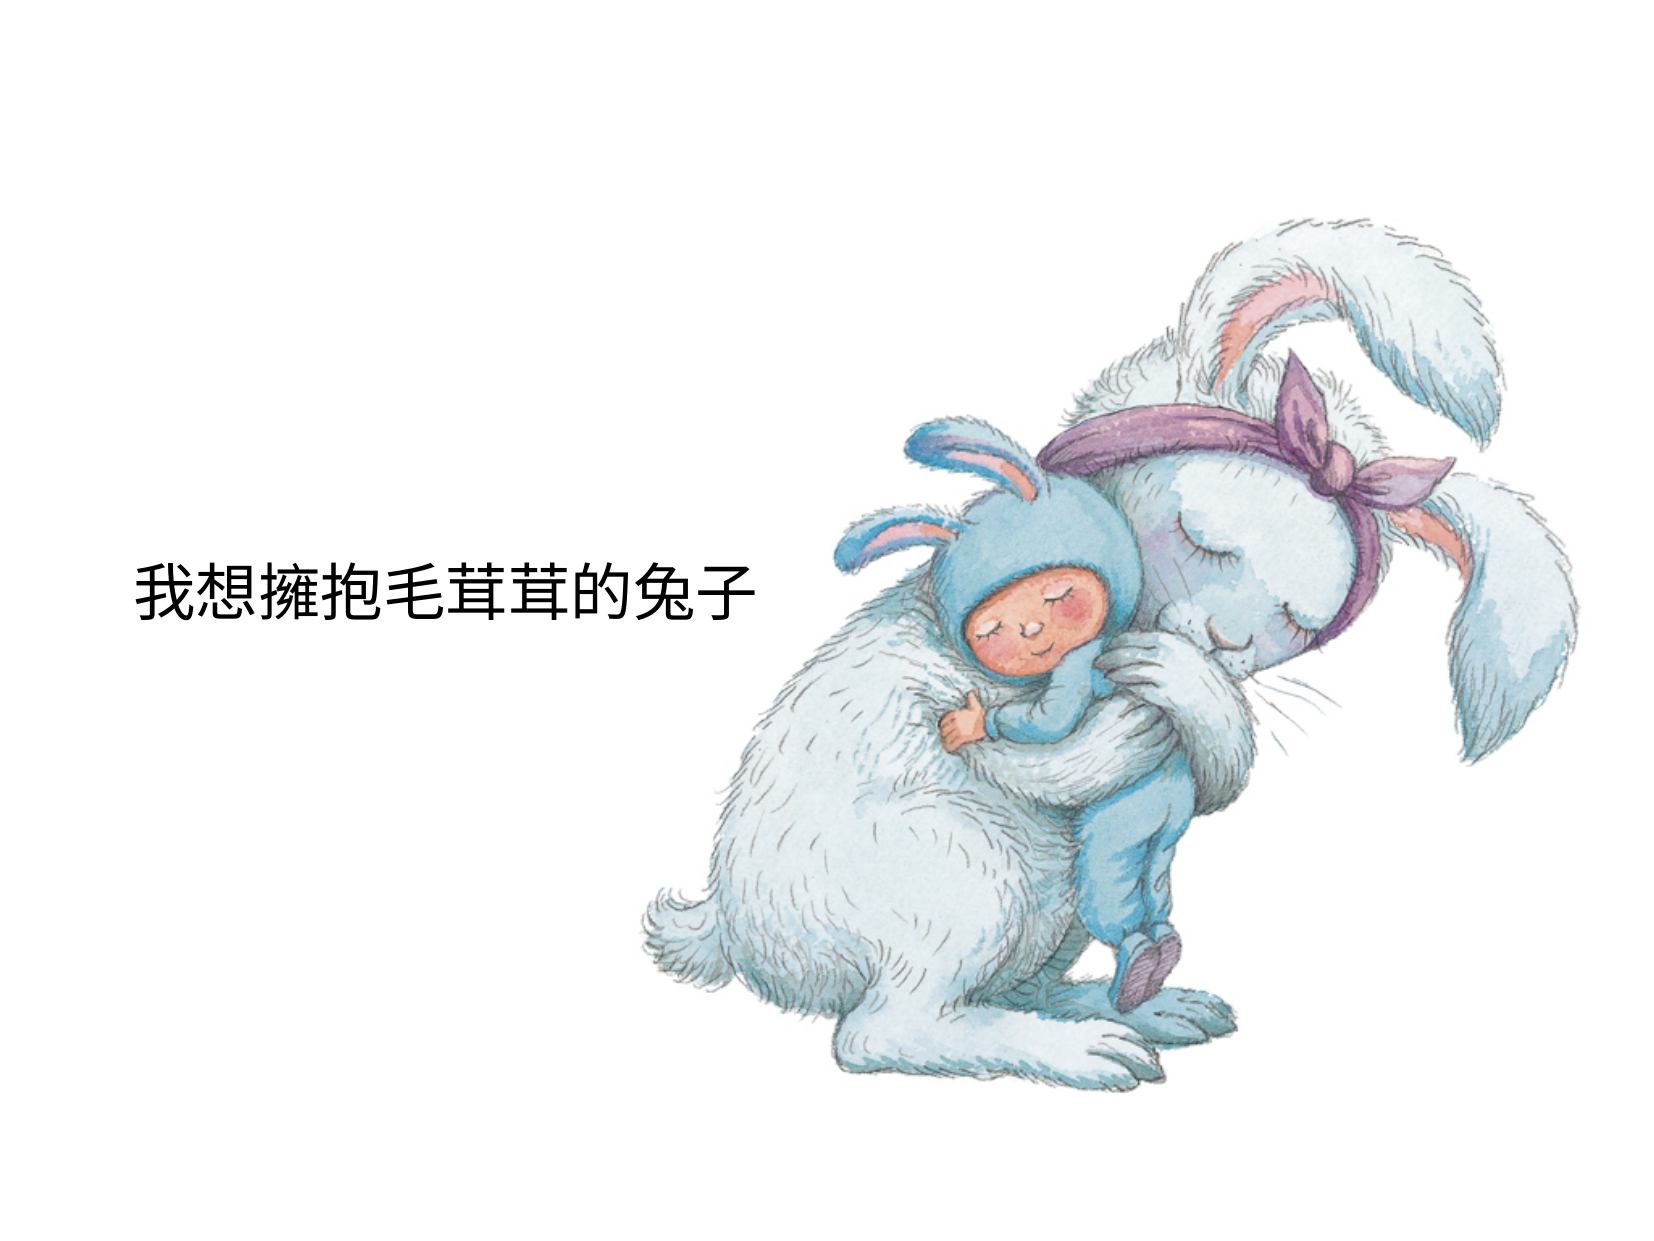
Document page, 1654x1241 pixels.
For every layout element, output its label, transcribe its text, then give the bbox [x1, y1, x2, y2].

title 我想擁抱毛茸茸的兔子 [100, 484, 792, 692]
picture [0, 0, 1653, 1240]
